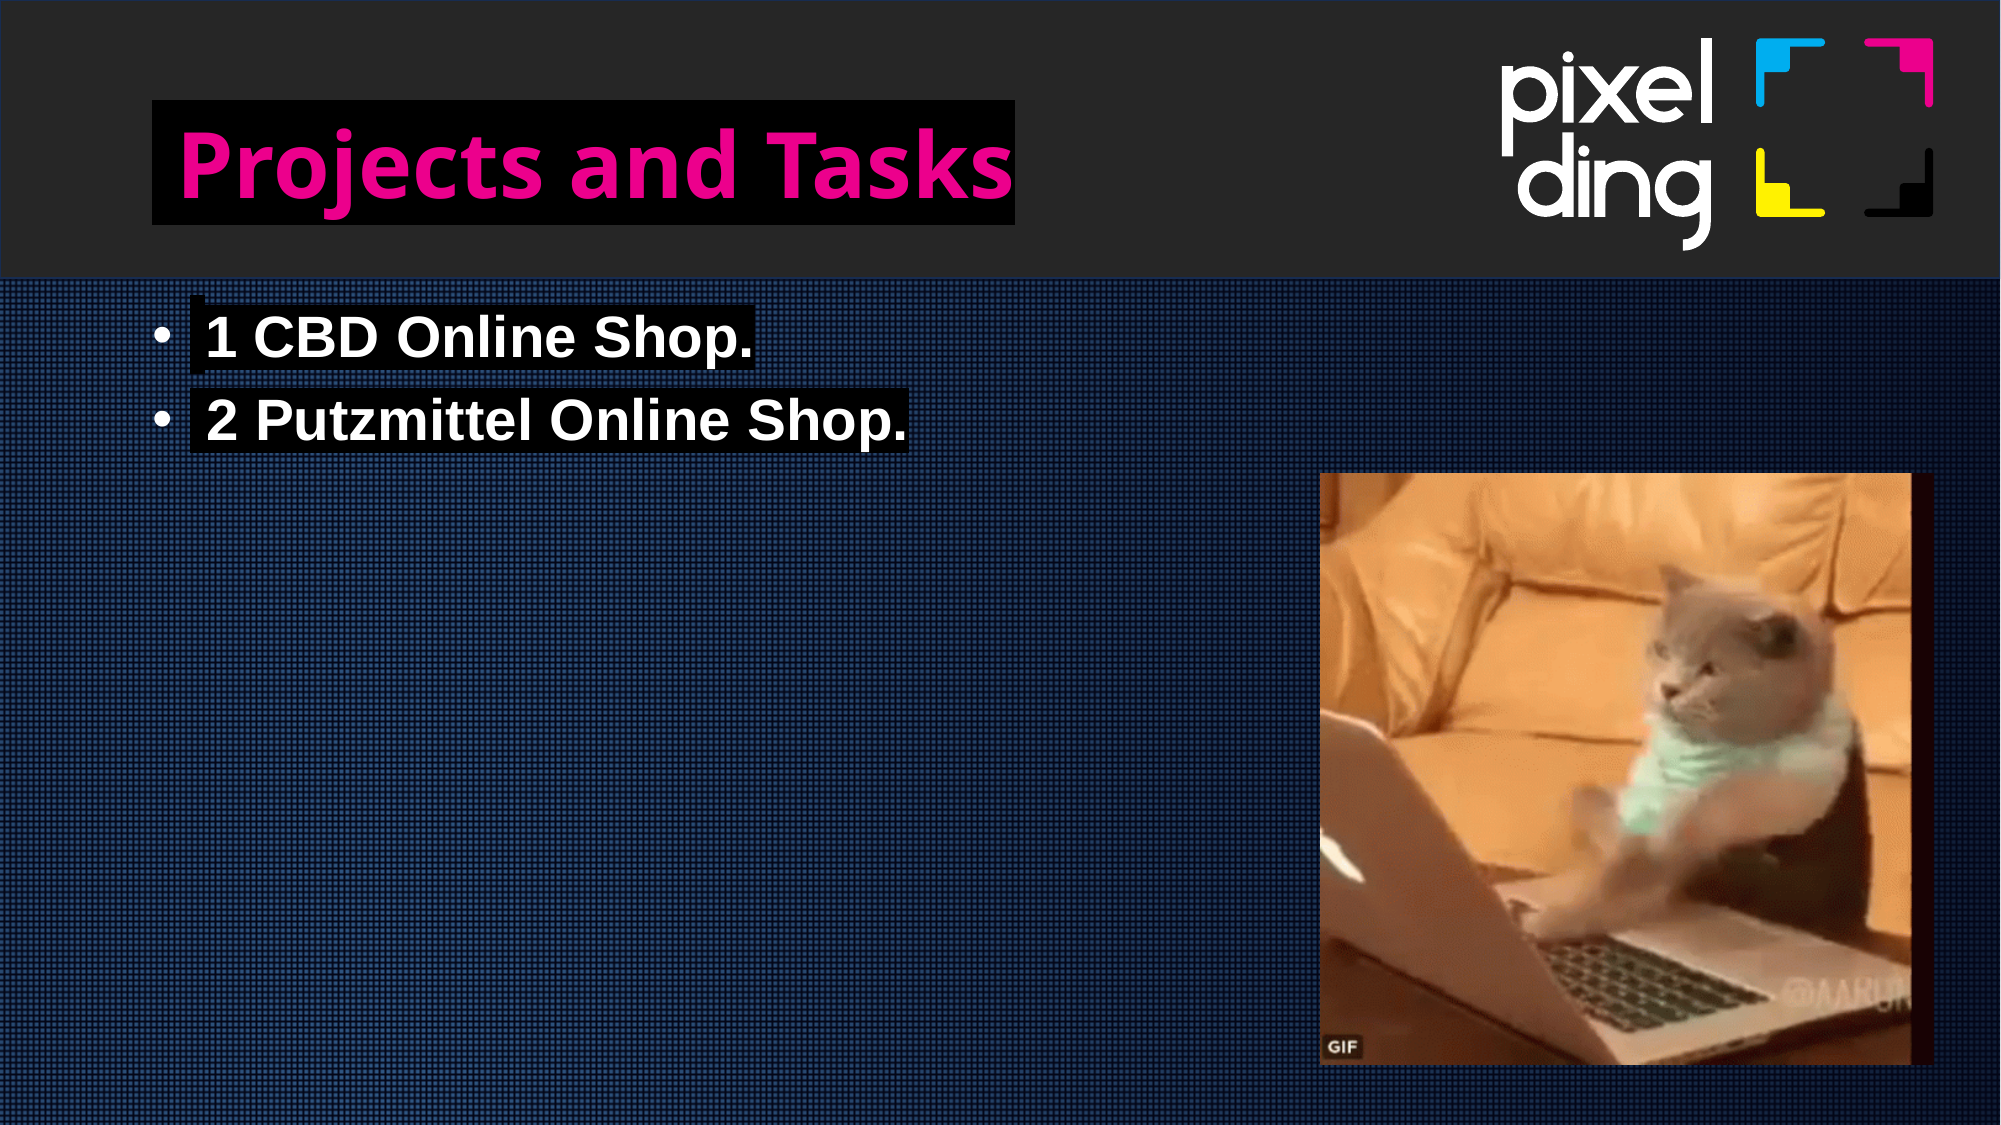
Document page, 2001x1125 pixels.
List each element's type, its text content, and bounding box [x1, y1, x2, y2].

picture [1320, 474, 1934, 1065]
list 1 CBD Online Shop. 2 Putzmittel Online Shop. [137, 299, 1863, 1014]
title Projects and Tasks [137, 59, 1863, 278]
